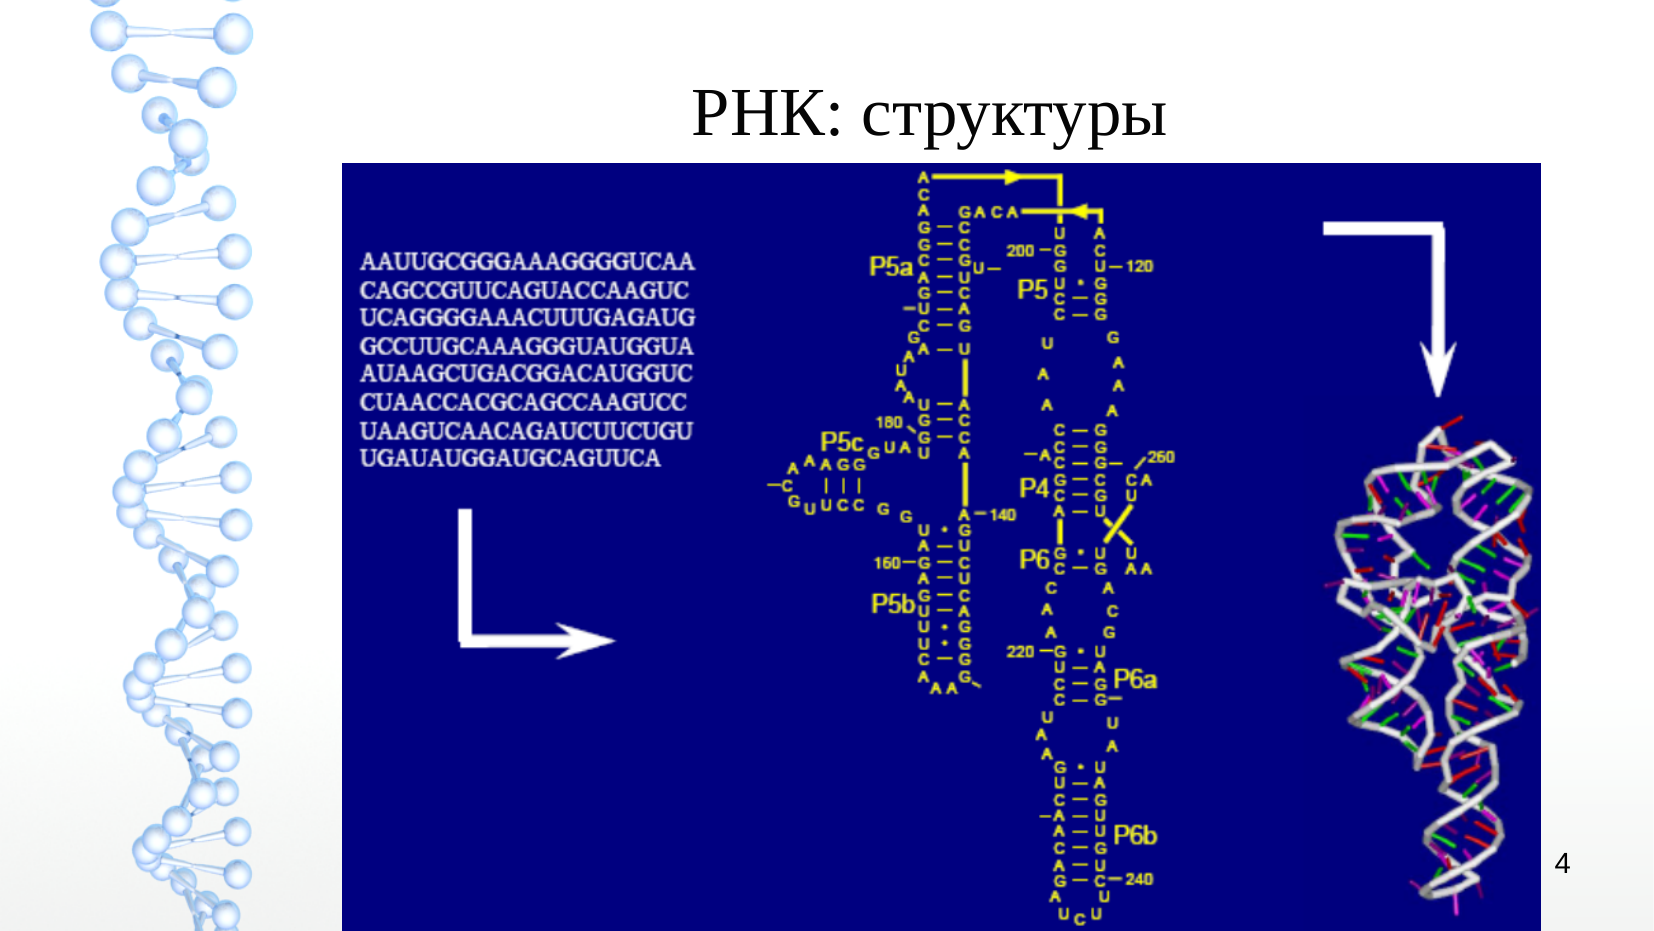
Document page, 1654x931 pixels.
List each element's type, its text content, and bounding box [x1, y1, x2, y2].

picture [0, 0, 1654, 931]
title РНК: структуры [265, 35, 1595, 189]
